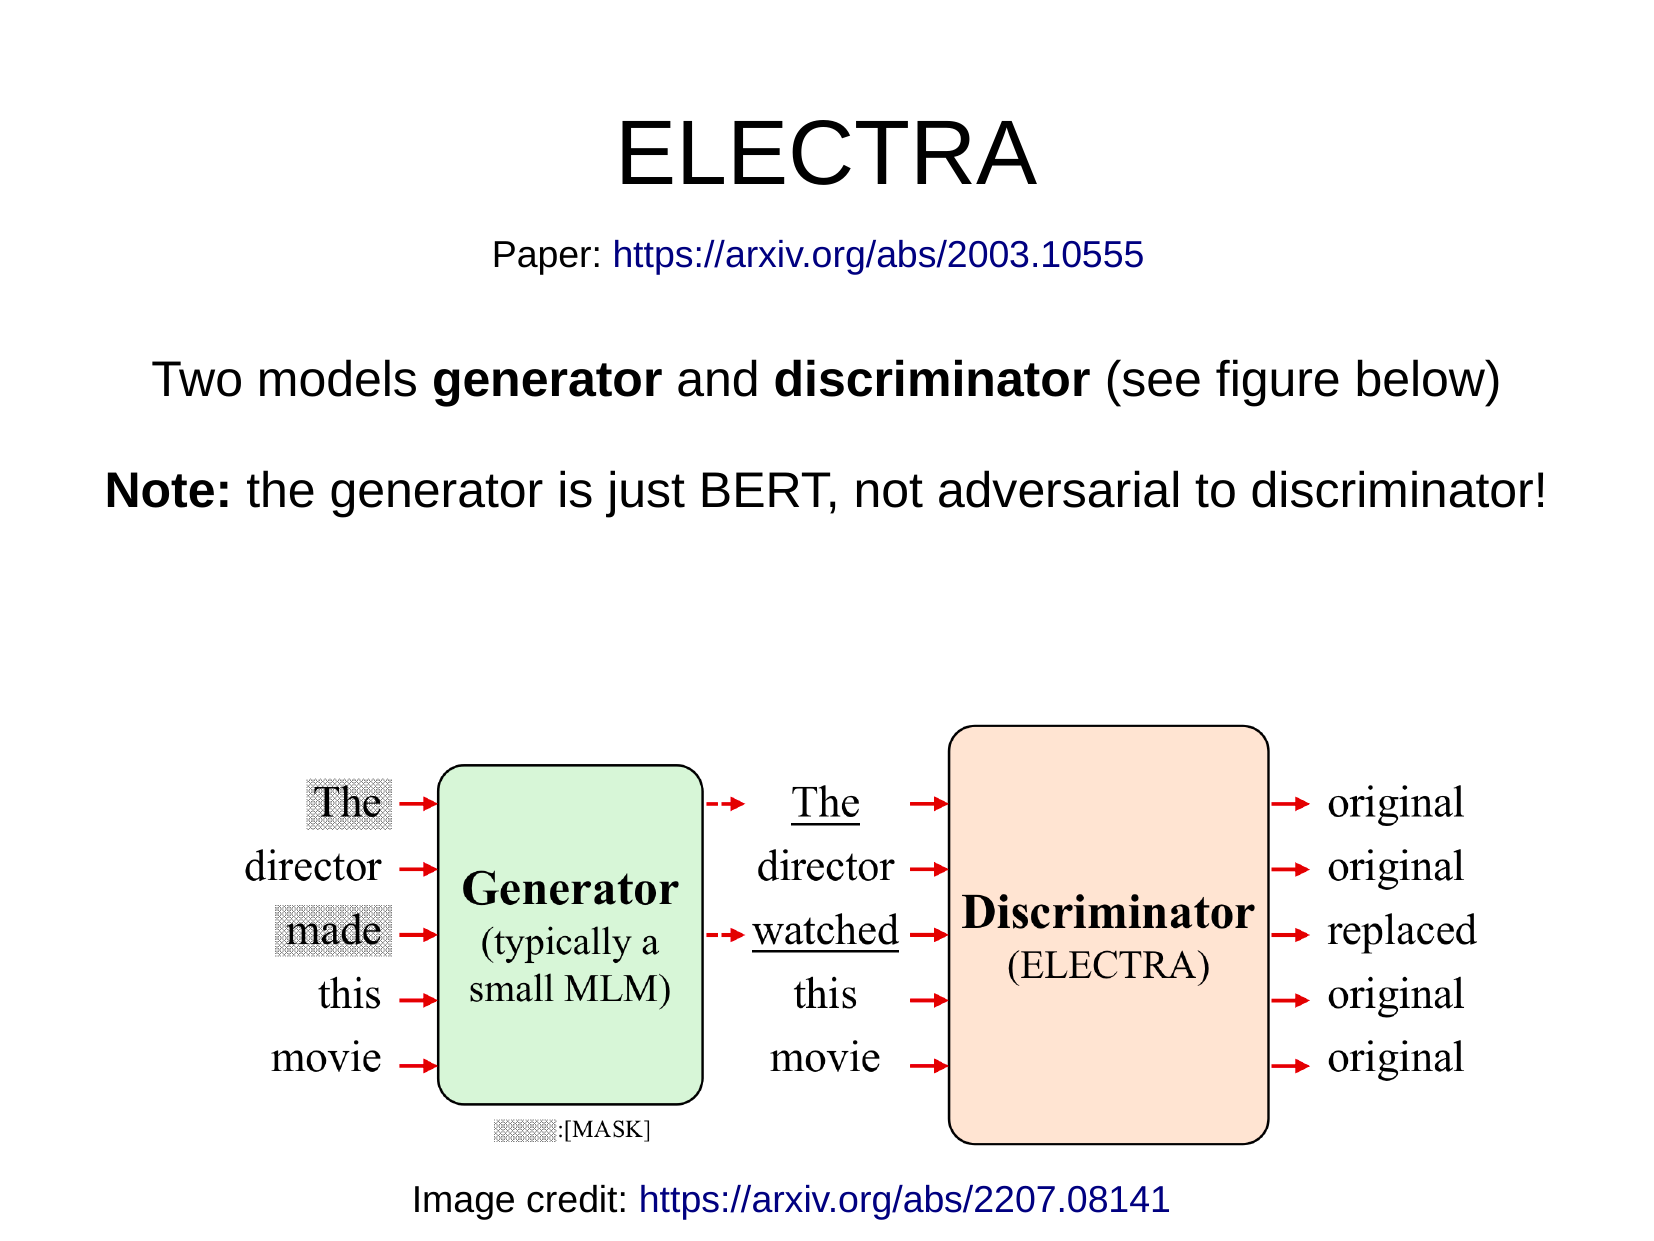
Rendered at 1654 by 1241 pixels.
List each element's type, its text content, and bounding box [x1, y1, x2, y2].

title ELECTRA [82, 49, 1571, 257]
subtitle Two models generator and discriminator (see figure below) Note: the generator is just BERT, not adversarial to discriminator! [82, 290, 1571, 691]
text_box Image credit: https://arxiv.org/abs/2207.08141 [397, 1170, 1546, 1241]
text_box Paper: https://arxiv.org/abs/2003.10555 [433, 225, 1214, 325]
picture [222, 713, 1493, 1160]
